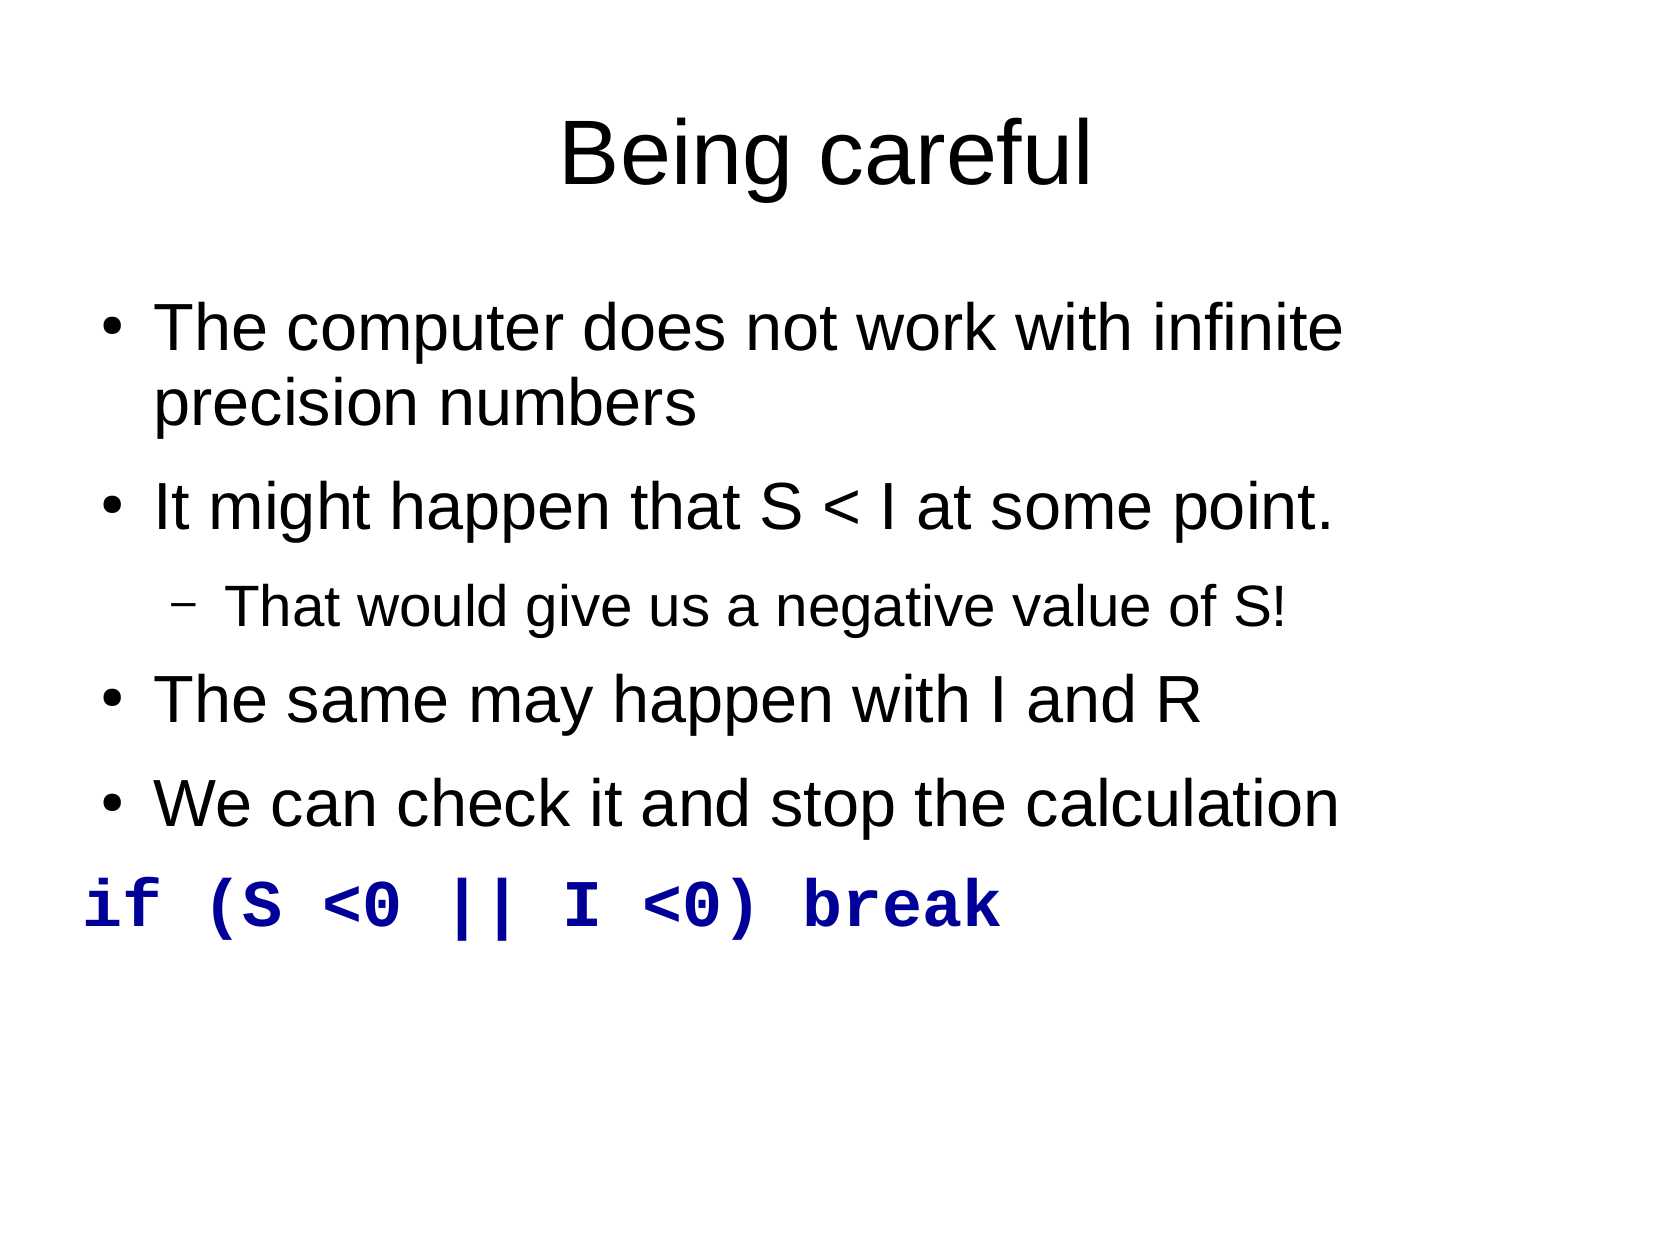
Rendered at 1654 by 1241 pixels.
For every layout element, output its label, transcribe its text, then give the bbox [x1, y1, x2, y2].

title Being careful [82, 49, 1571, 257]
list The computer does not work with infinite precision numbers It might happen that S < I at some point. That would give us a negative value of S! The same may happen with I and R We can check it and stop the calculation if (S <0 || I <0) break [82, 290, 1571, 1010]
